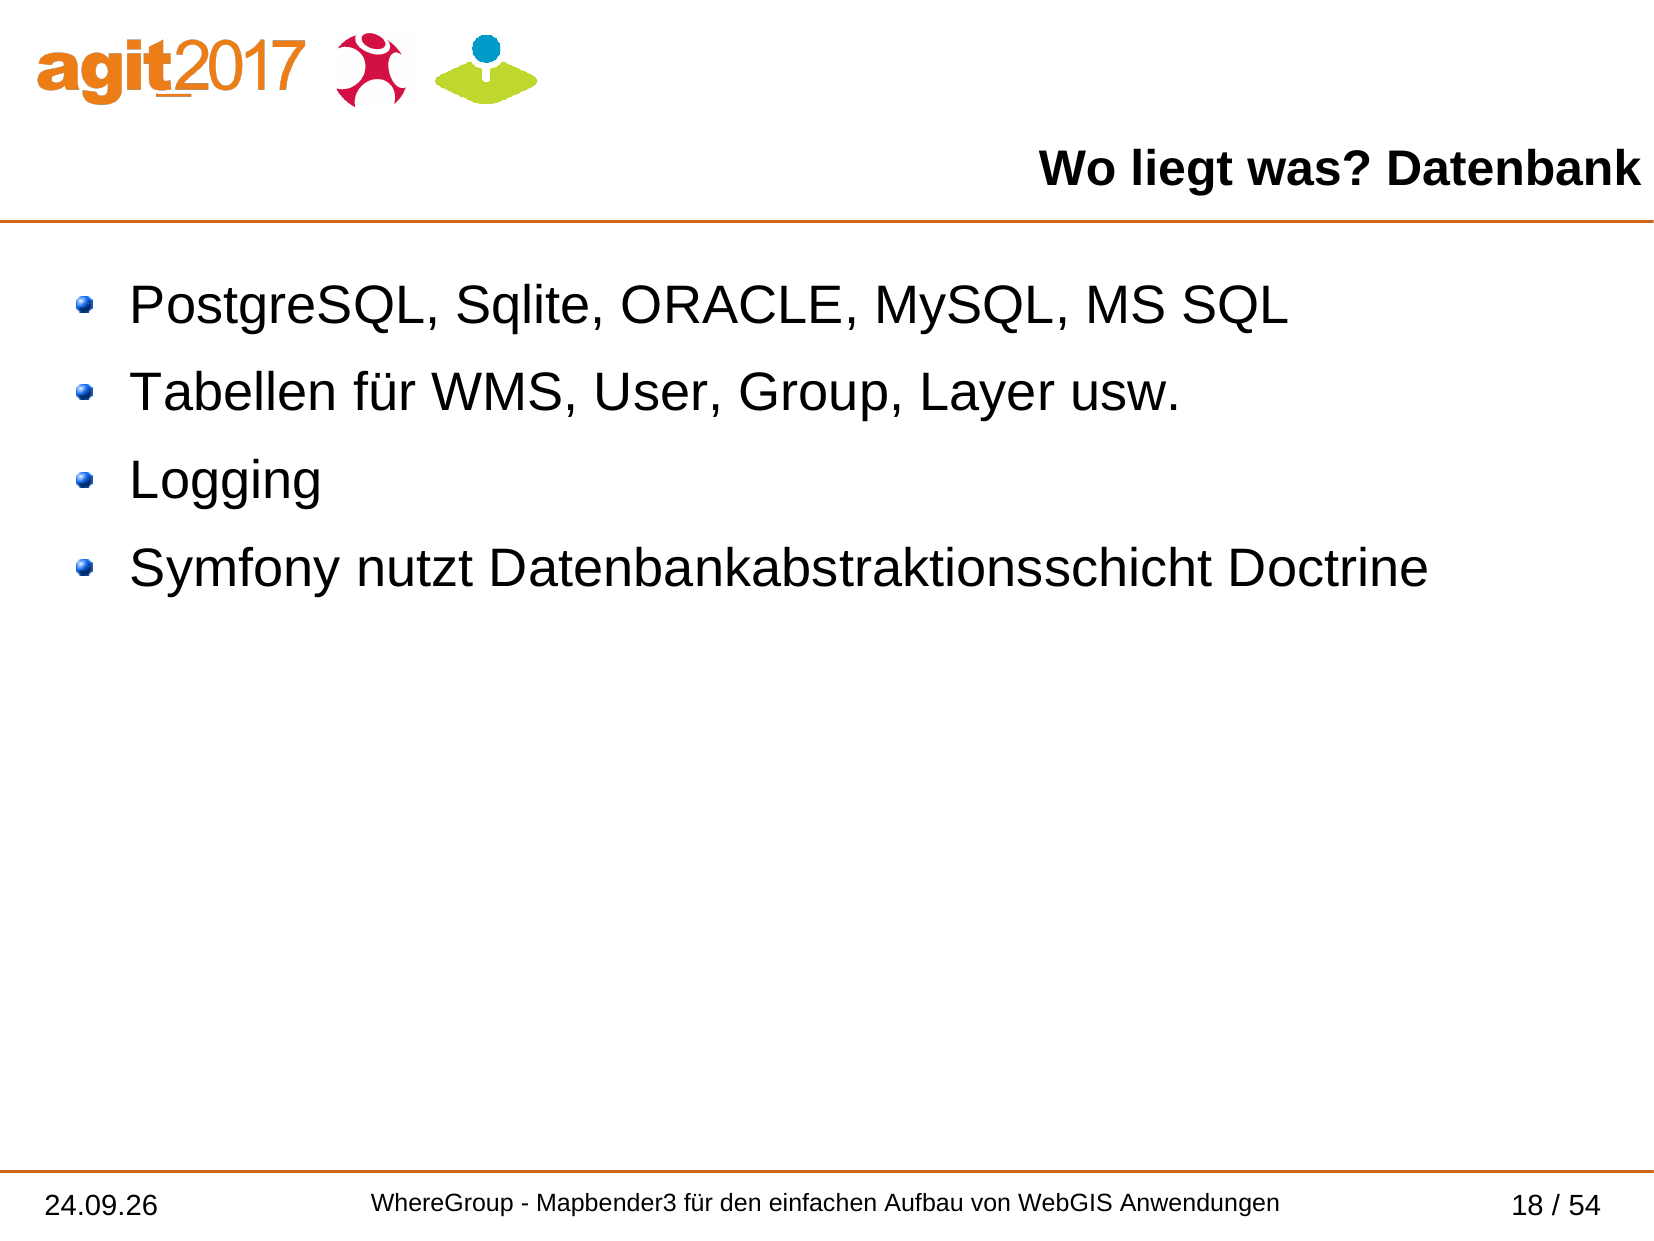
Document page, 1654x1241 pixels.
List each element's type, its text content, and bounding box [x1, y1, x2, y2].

list PostgreSQL, Sqlite, ORACLE, MySQL, MS SQL Tabellen für WMS, User, Group, Layer usw. Logging Symfony nutzt Datenbankabstraktionsschicht Doctrine [59, 274, 1548, 1093]
picture [435, 35, 538, 104]
title Wo liegt was? Datenbank [153, 124, 1642, 213]
picture [35, 23, 308, 107]
